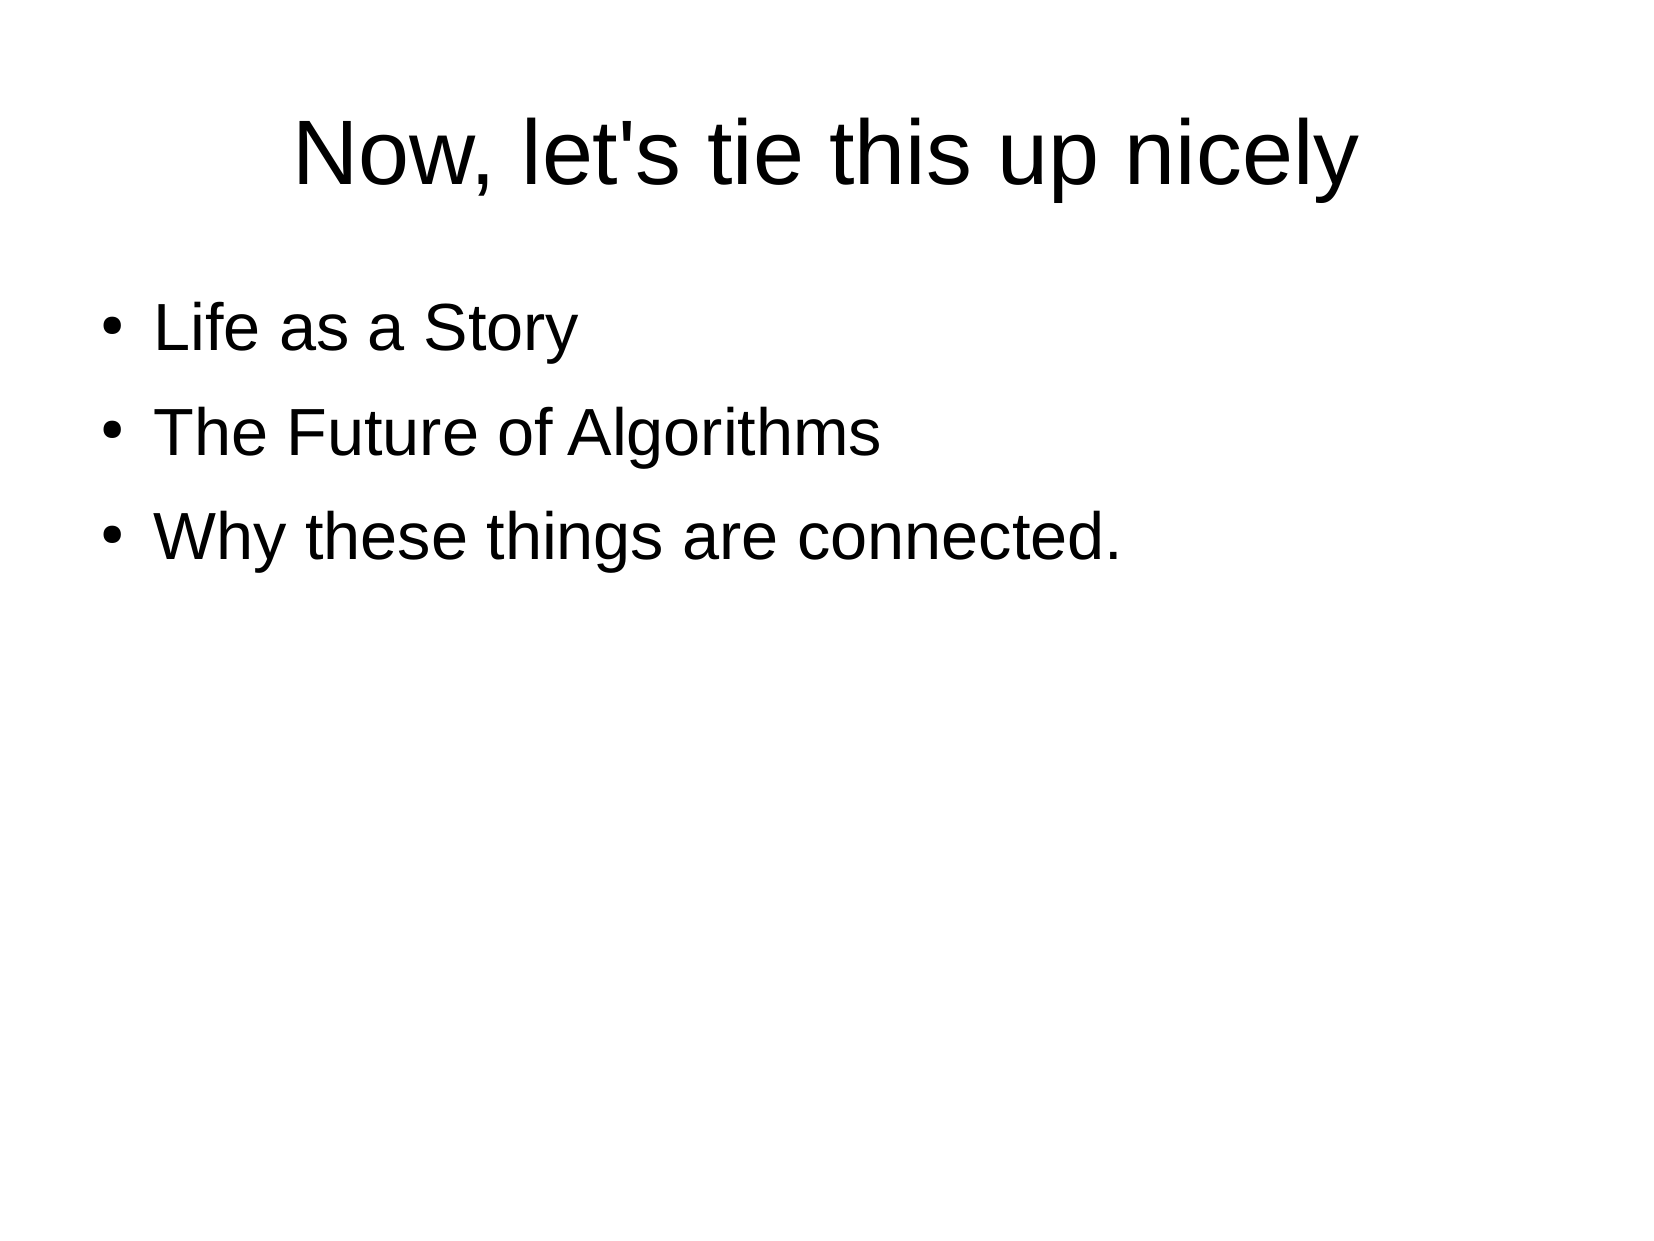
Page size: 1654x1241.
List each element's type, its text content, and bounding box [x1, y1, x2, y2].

list Life as a Story The Future of Algorithms Why these things are connected. [82, 290, 1571, 1010]
title Now, let's tie this up nicely [82, 49, 1571, 257]
